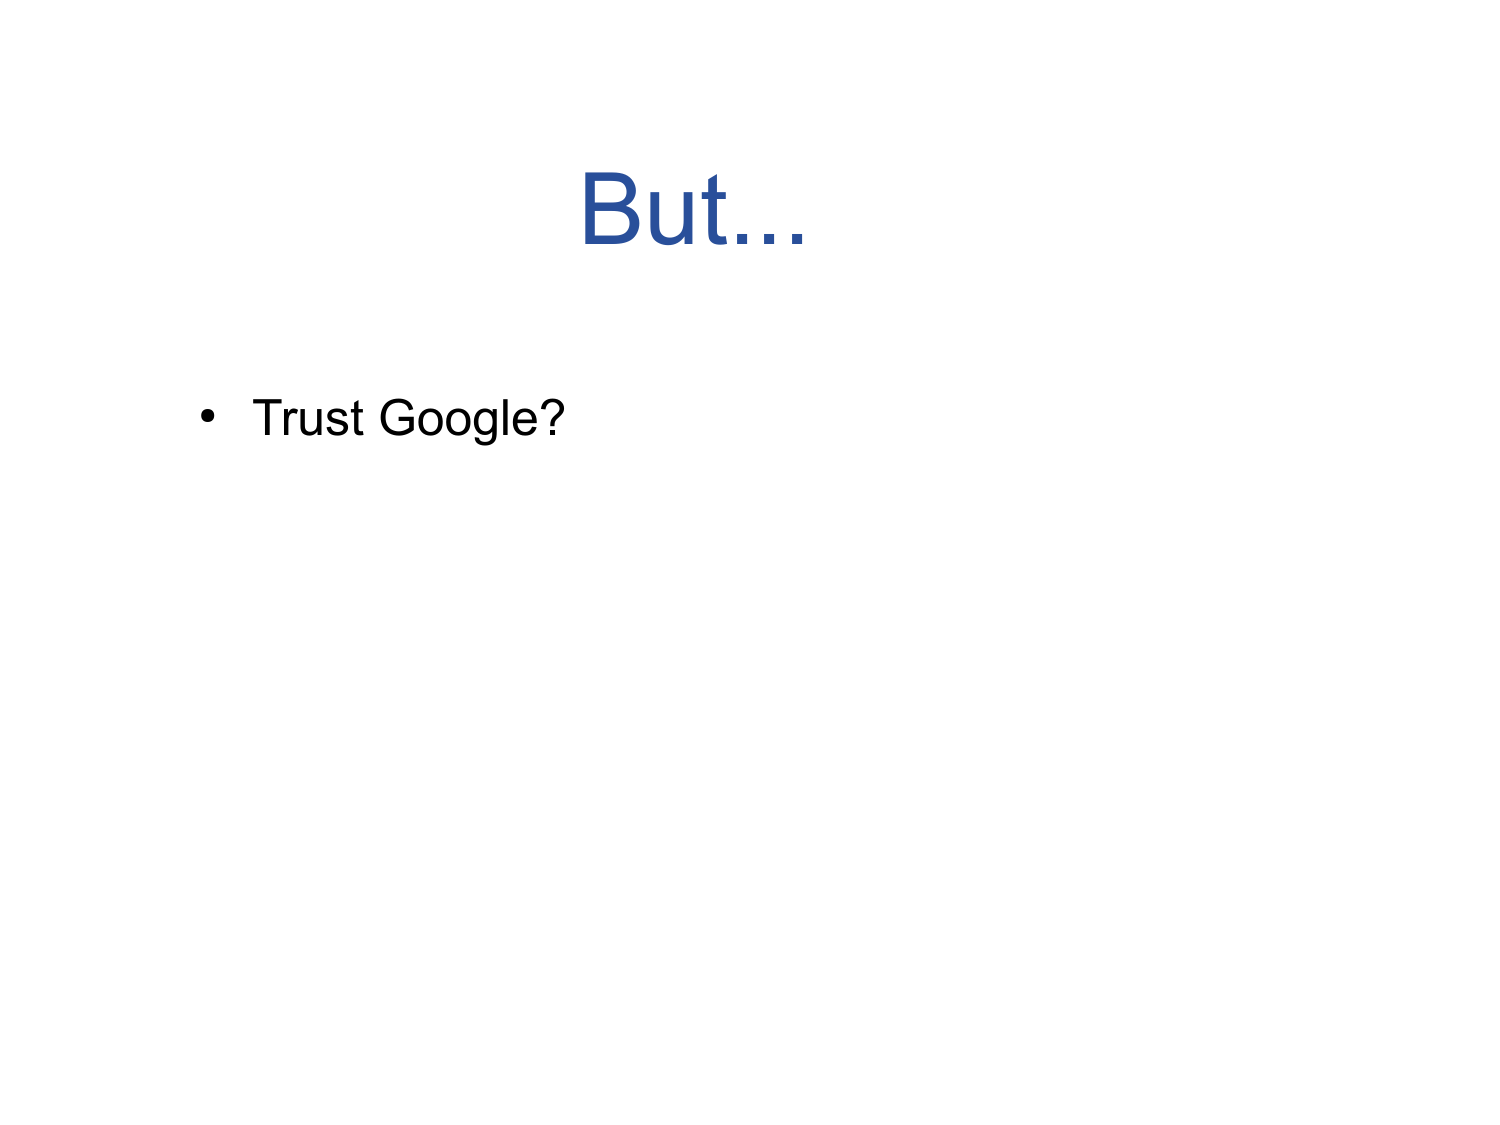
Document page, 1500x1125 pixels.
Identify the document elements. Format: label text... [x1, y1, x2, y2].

title But... [181, 115, 1209, 304]
list Trust Google? [181, 389, 1209, 1015]
